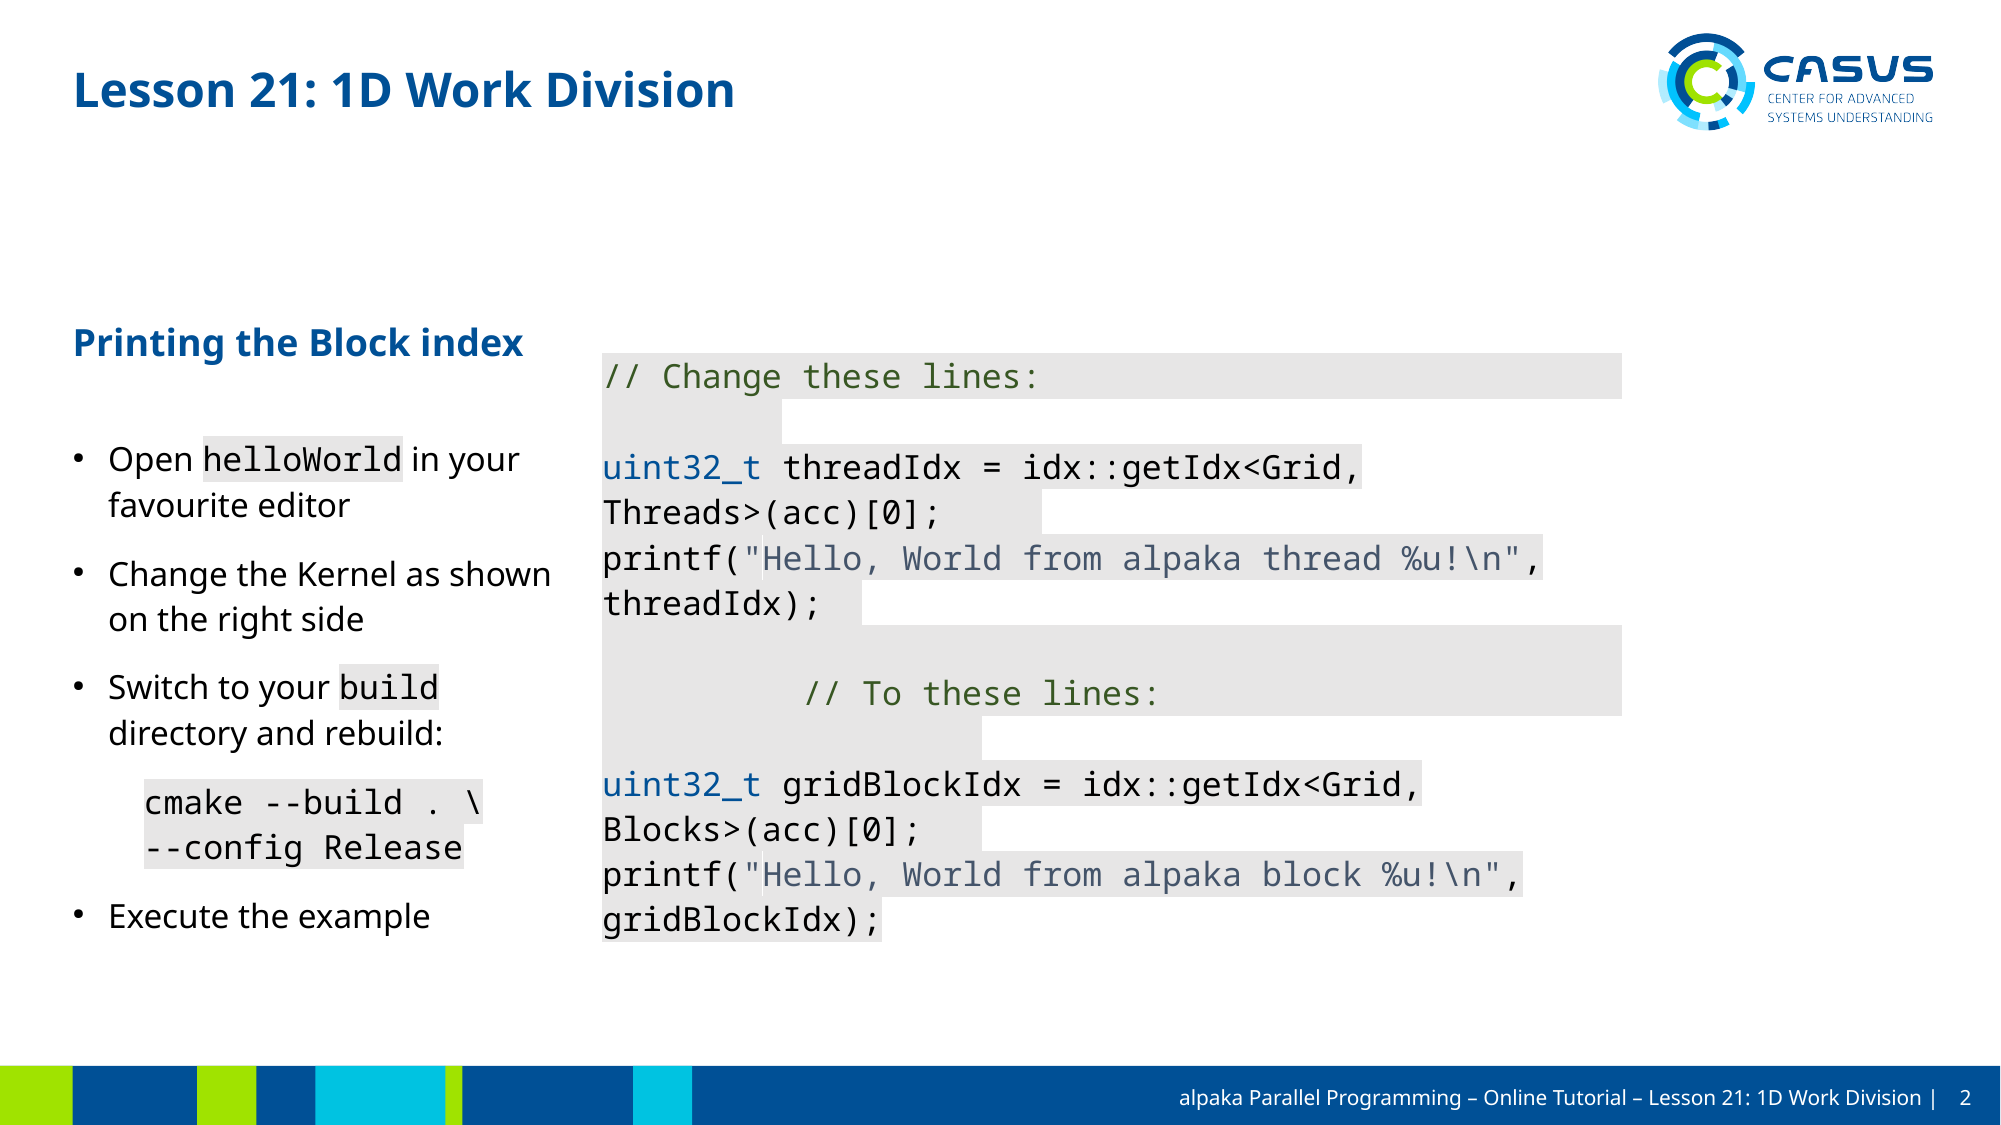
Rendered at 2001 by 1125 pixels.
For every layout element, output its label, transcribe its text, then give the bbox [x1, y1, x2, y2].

picture [1658, 33, 1933, 131]
list Printing the Block index Open helloWorld in your favourite editor Change the Kernel as shown on the right side Switch to your build directory and rebuild: cmake --build . \ --config Release Execute the example [72, 316, 579, 979]
list // Change these lines: uint32_t threadIdx = idx::getIdx<Grid, Threads>(acc)[0]; printf("Hello, World from alpaka thread %u!\n", threadIdx); // To these lines: uint32_t gridBlockIdx = idx::getIdx<Grid, Blocks>(acc)[0]; printf("Hello, World from alpaka block %u!\n", gridBlockIdx); [602, 316, 1630, 979]
title Lesson 21: 1D Work Division [72, 54, 1620, 123]
